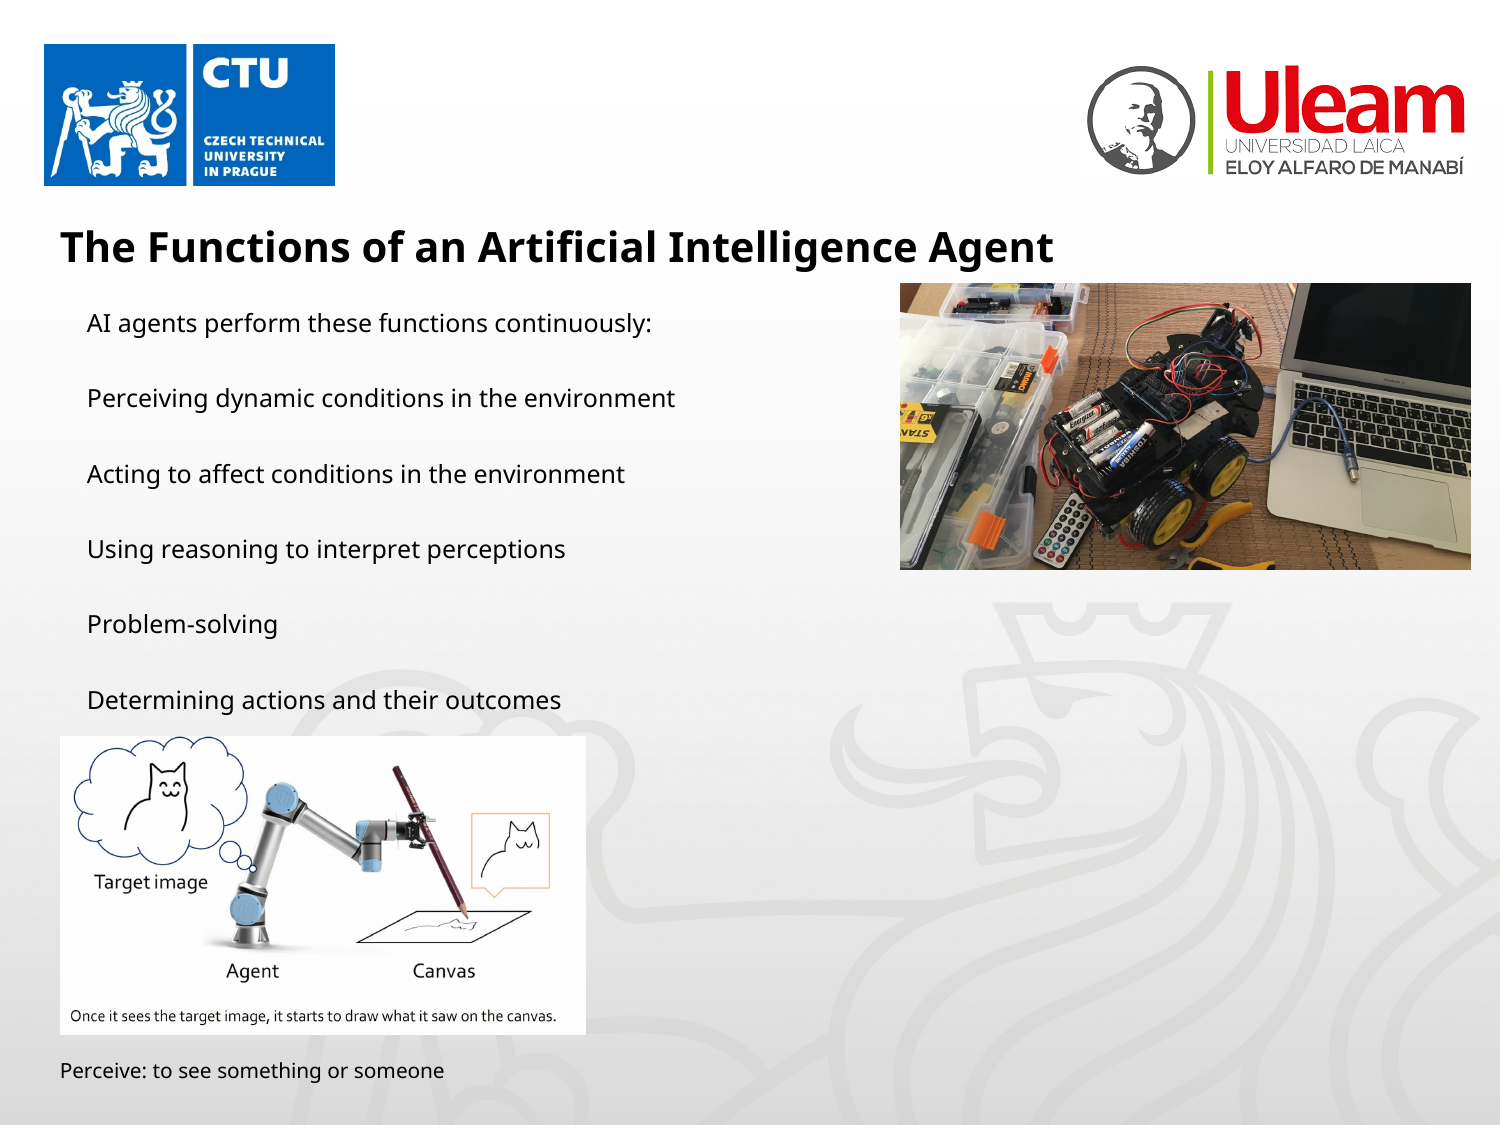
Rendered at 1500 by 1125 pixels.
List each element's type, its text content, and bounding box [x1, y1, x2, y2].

picture [0, 0, 1500, 1125]
text_box AI agents perform these functions continuously: Perceiving dynamic conditions in the environment Acting to affect conditions in the environment Using reasoning to interpret perceptions Problem-solving Determining actions and their outcomes [72, 299, 1096, 793]
title The Functions of an Artificial Intelligence Agent [45, 212, 1351, 329]
text_box Perceive: to see something or someone [45, 1050, 1500, 1115]
